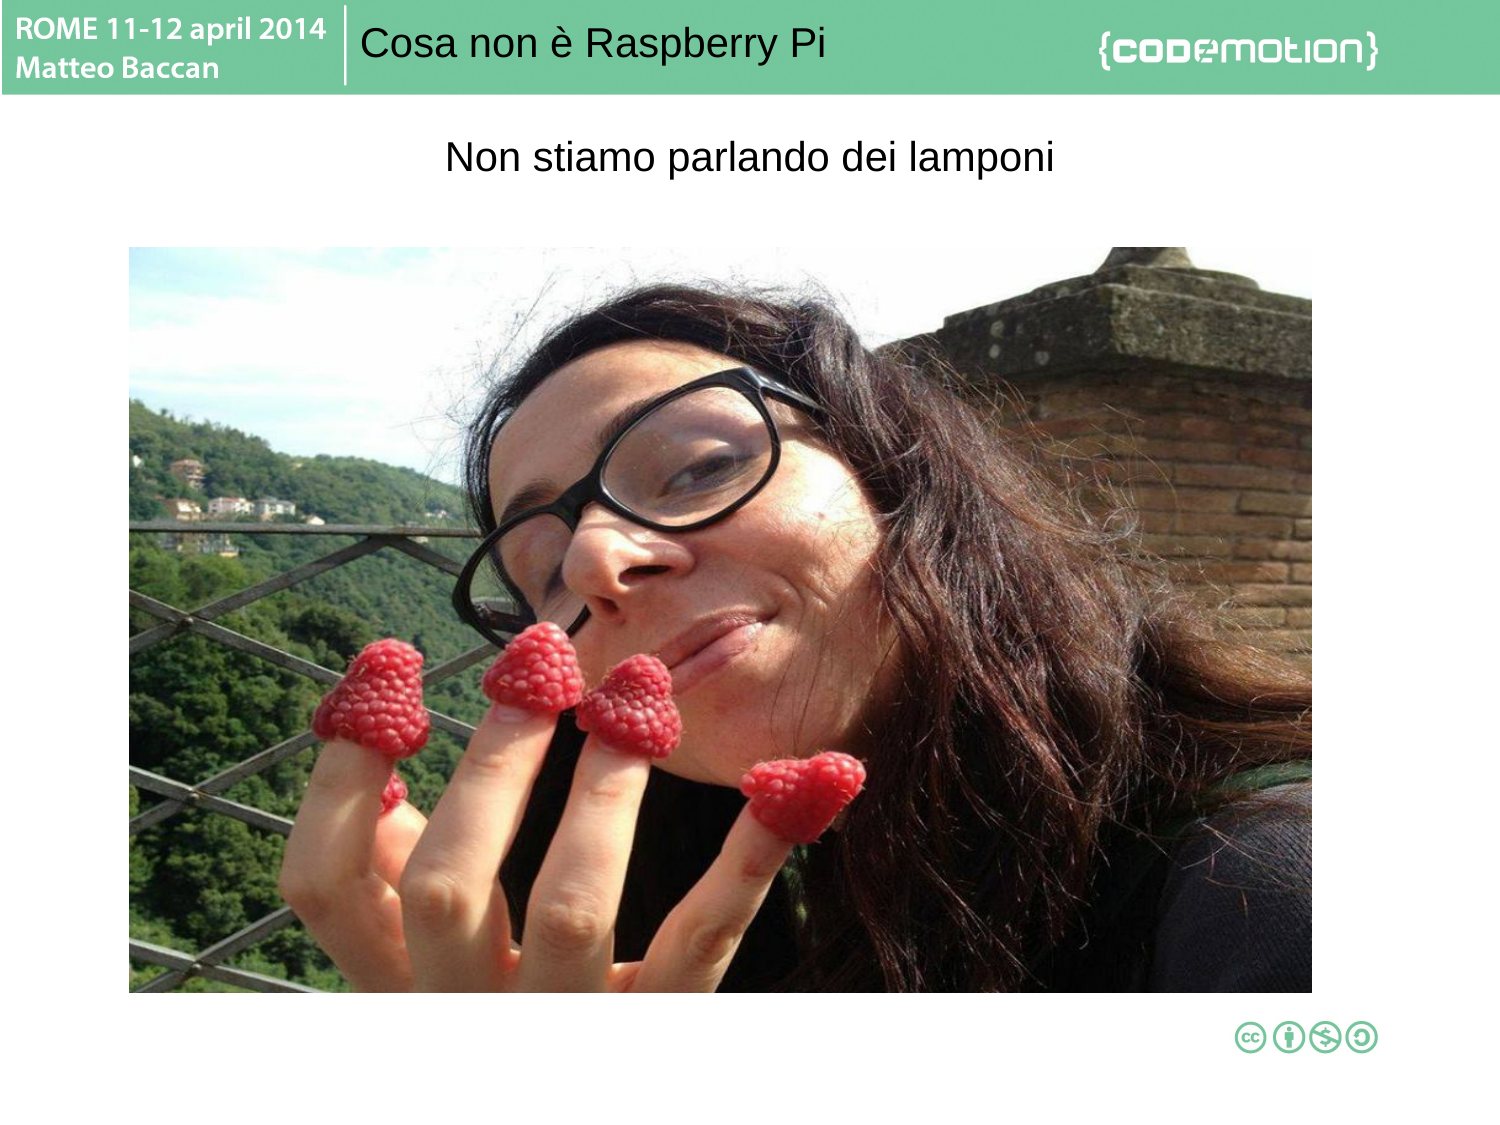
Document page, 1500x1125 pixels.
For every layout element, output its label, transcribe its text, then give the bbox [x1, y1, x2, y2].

picture [2, 0, 1500, 1125]
list Non stiamo parlando dei lamponi [11, 125, 1489, 201]
list Cosa non è Raspberry Pi [345, 11, 1371, 87]
